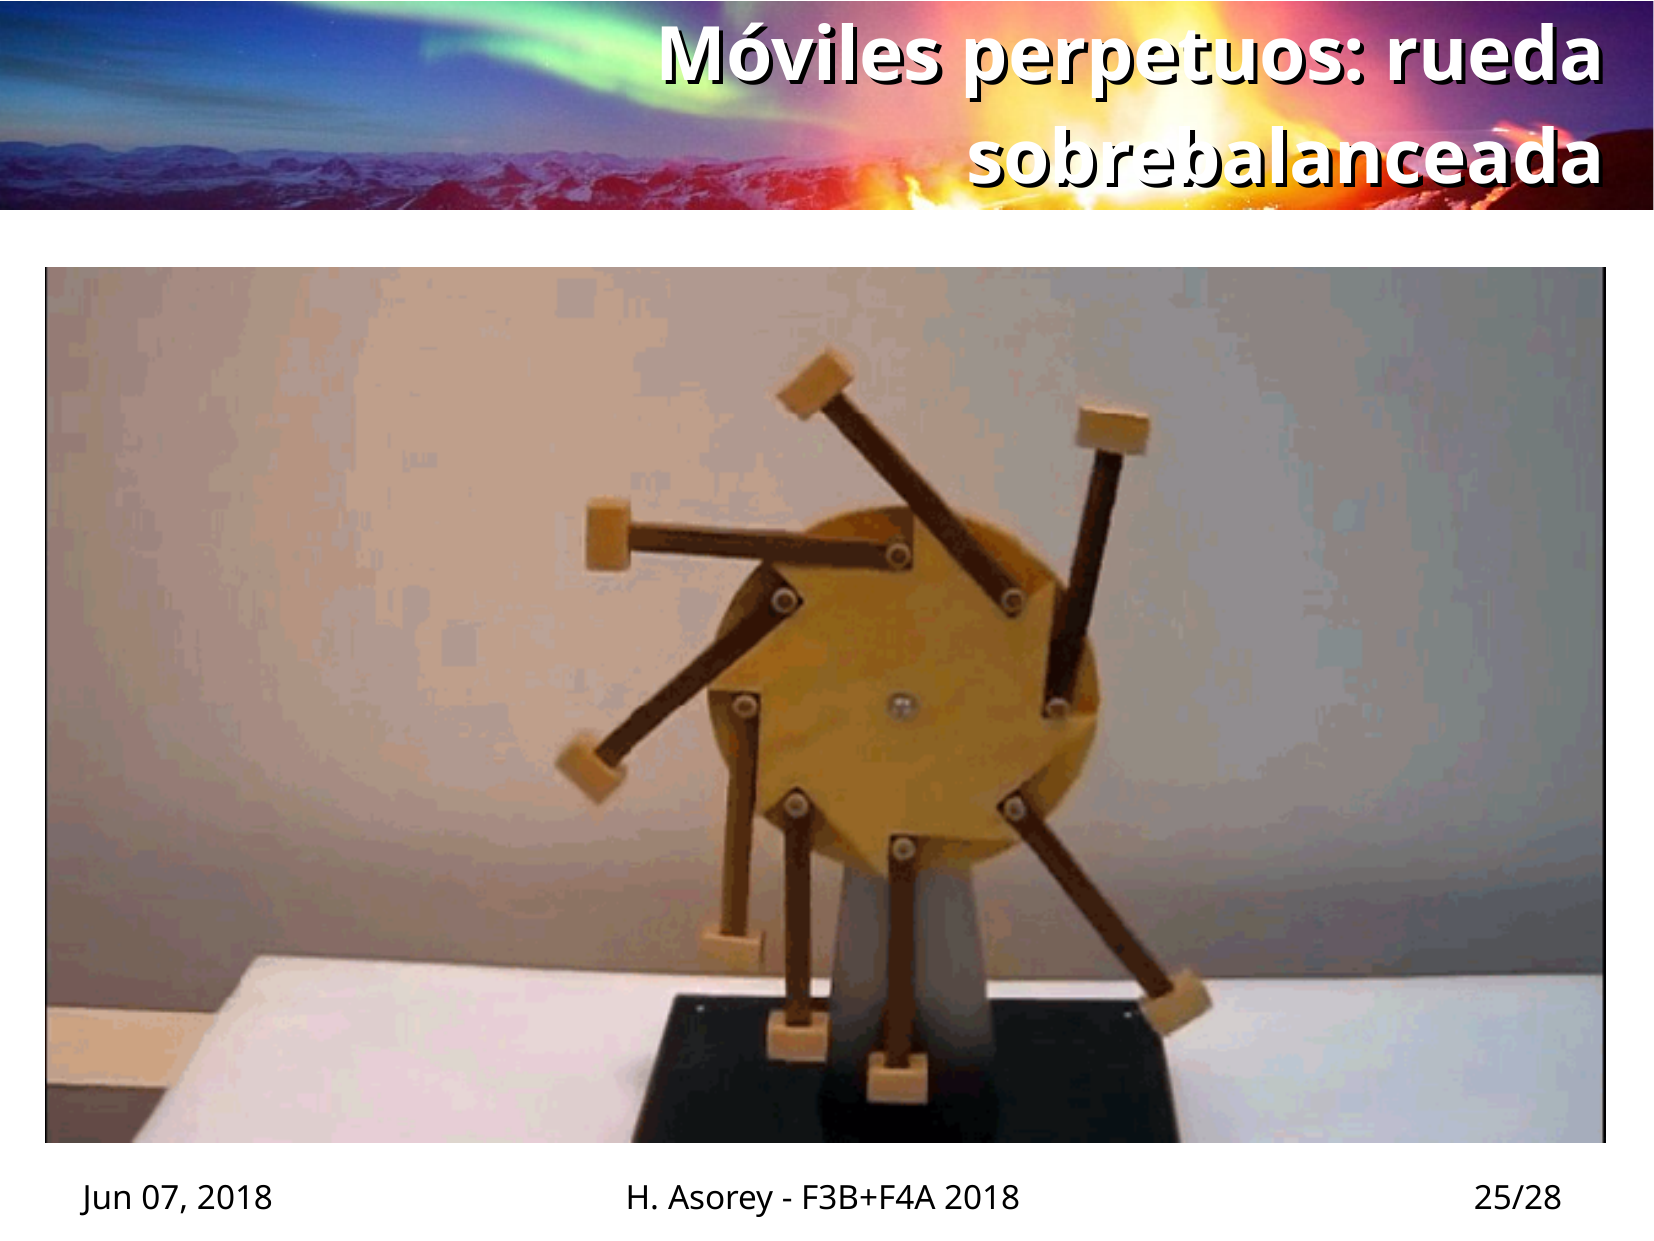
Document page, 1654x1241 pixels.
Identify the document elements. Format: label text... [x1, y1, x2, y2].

picture [0, 1, 1654, 210]
title Móviles perpetuos: rueda sobrebalanceada [45, 15, 1606, 191]
picture [45, 267, 1606, 1143]
